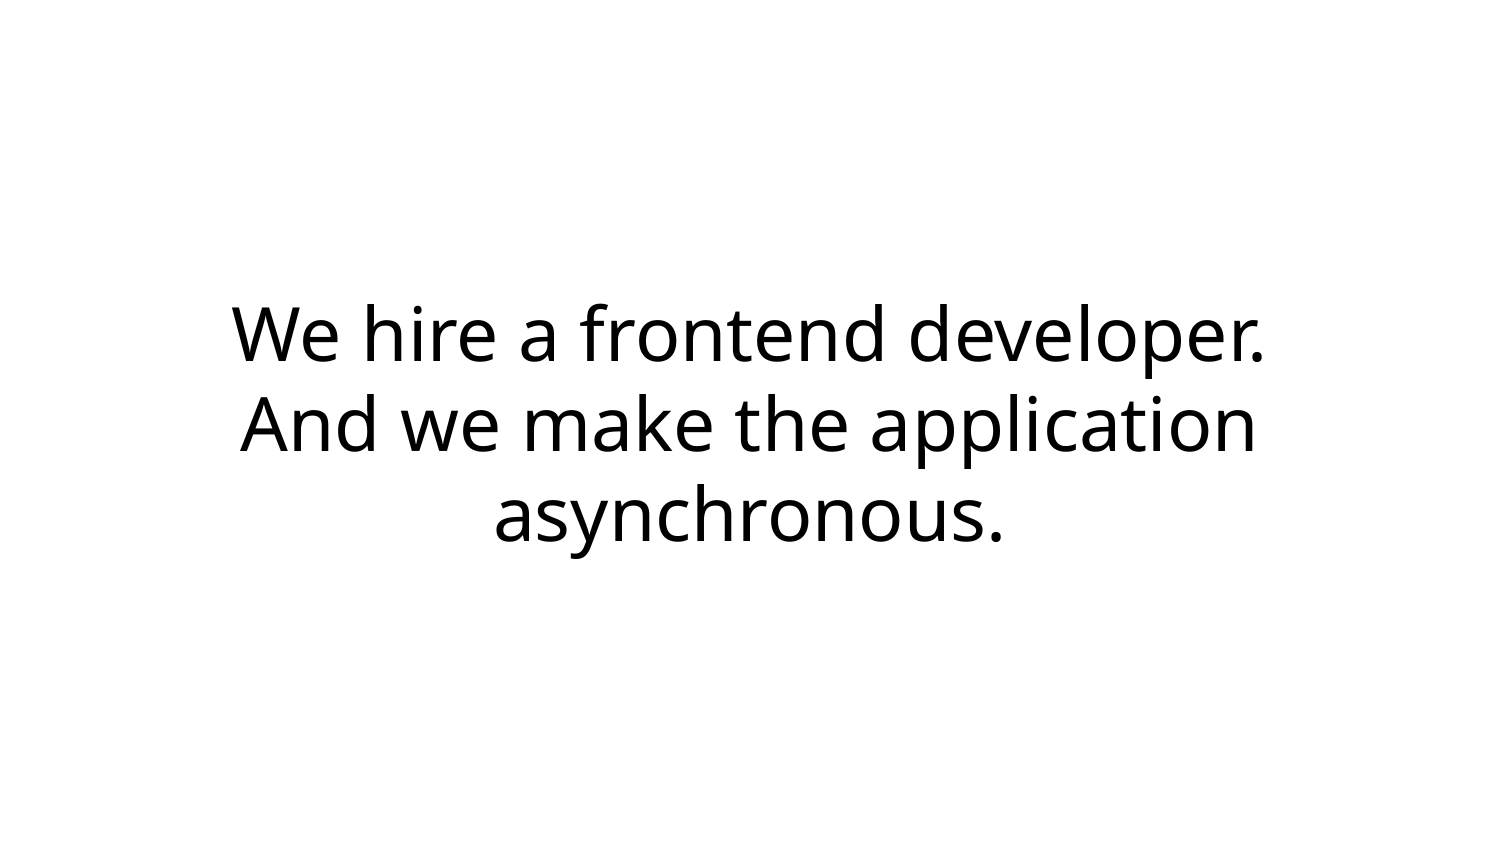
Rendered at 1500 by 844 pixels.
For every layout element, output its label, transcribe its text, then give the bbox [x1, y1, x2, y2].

title We hire a frontend developer. And we make the application asynchronous. [51, 285, 1449, 559]
